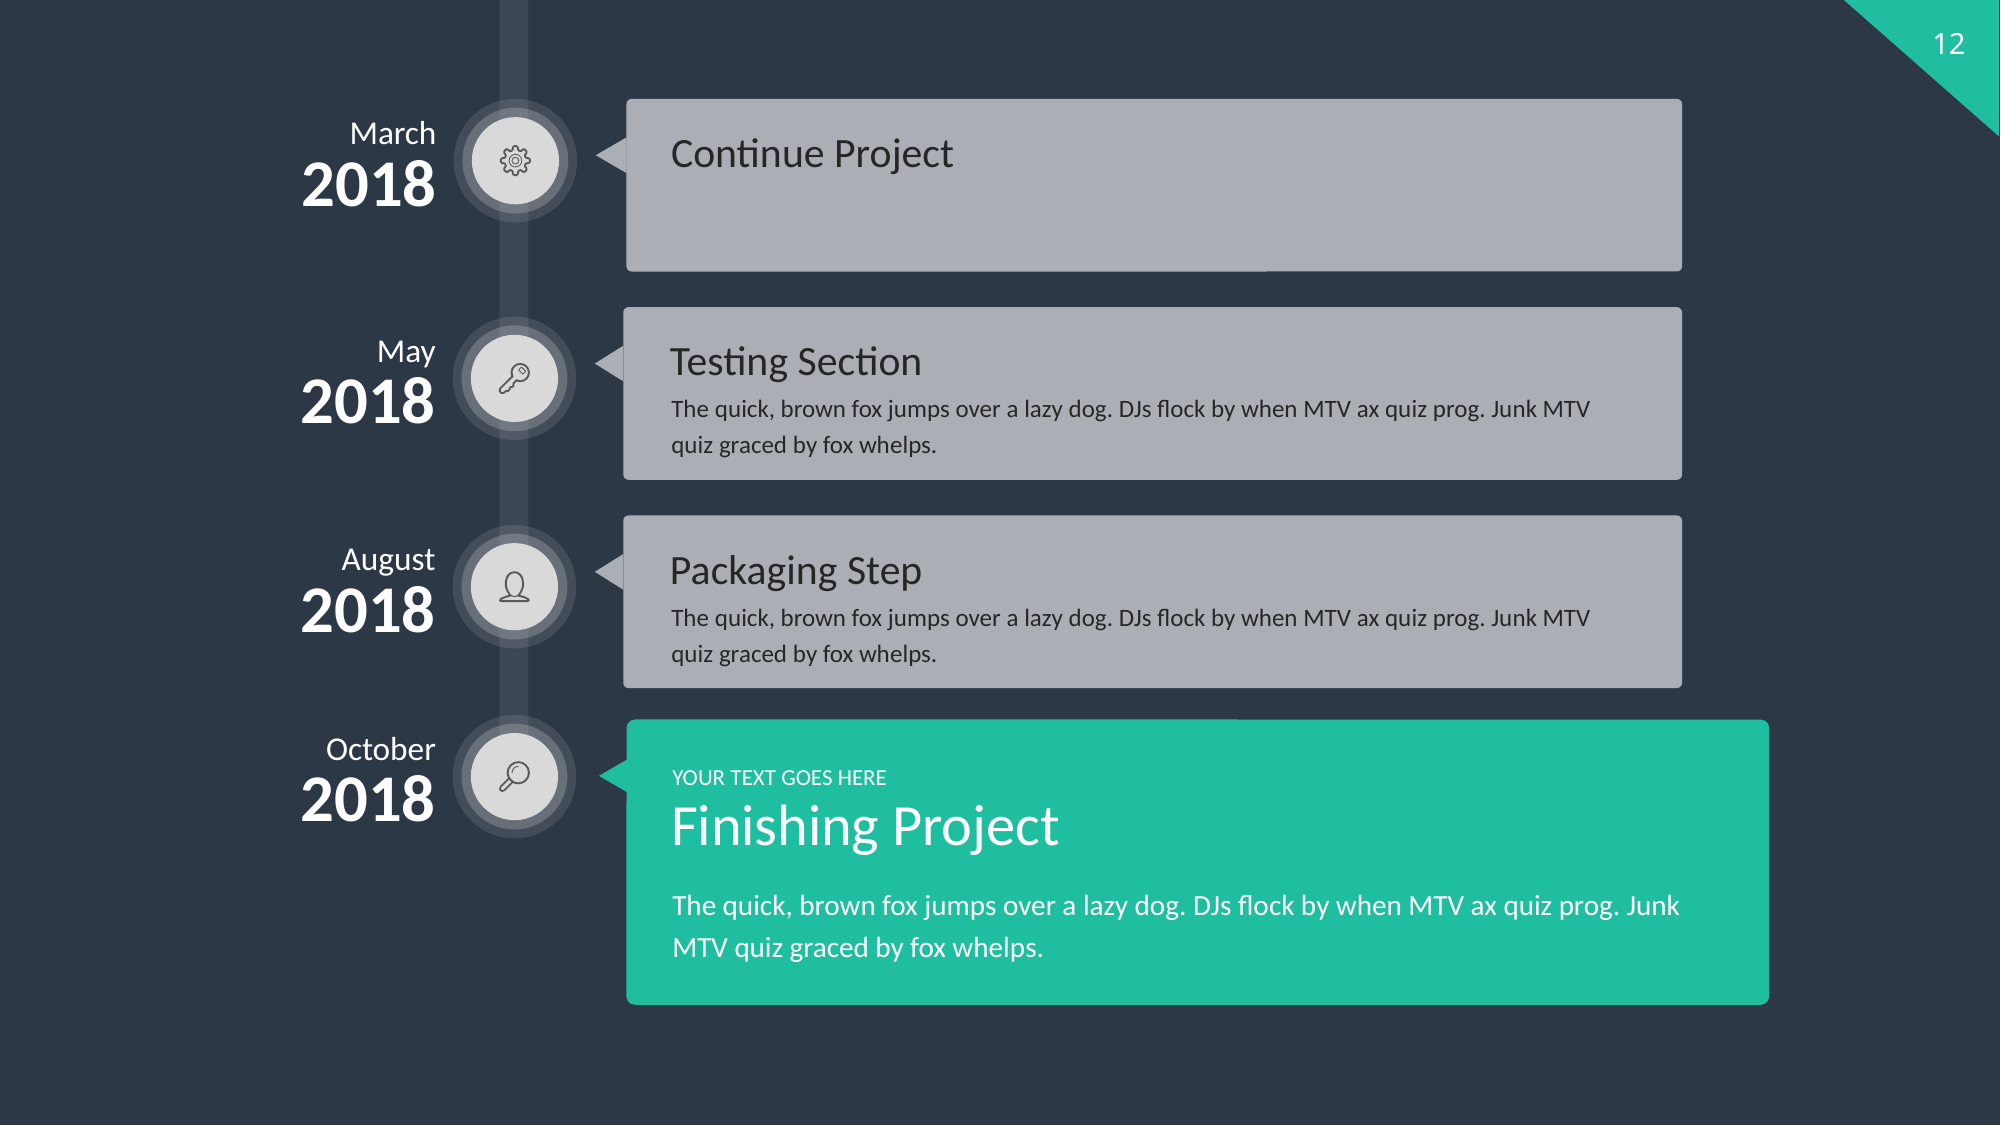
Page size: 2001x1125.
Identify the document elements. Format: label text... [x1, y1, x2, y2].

text_box August [213, 521, 451, 585]
text_box 2018 [412, 383, 423, 396]
text_box Continue Project [656, 118, 1708, 184]
text_box May [213, 313, 451, 377]
text_box October [213, 711, 451, 775]
text_box 2018 [189, 557, 451, 653]
text_box 2018 [189, 747, 451, 843]
text_box 2018 [412, 403, 424, 417]
text_box [594, 307, 1683, 480]
text_box 2018 [412, 781, 423, 794]
text_box [595, 98, 1683, 272]
text_box 2018 [189, 349, 451, 445]
text_box [598, 719, 1770, 1005]
text_box The quick, brown fox jumps over a lazy dog. DJs flock by when MTV ax quiz prog. Junk MTV quiz graced by fox whelps. [656, 392, 1630, 467]
text_box [594, 515, 1683, 689]
text_box YOUR TEXT GOES HERE [657, 749, 1739, 798]
text_box Packaging Step [655, 535, 1707, 600]
text_box The quick, brown fox jumps over a lazy dog. DJs flock by when MTV ax quiz prog. Junk MTV quiz graced by fox whelps. [656, 600, 1630, 675]
text_box [452, 0, 578, 839]
text_box Finishing Project [656, 779, 1708, 865]
text_box The quick, brown fox jumps over a lazy dog. DJs flock by when MTV ax quiz prog. Junk MTV quiz graced by fox whelps. [657, 872, 1739, 971]
text_box Testing Section [655, 326, 1707, 392]
text_box March [214, 95, 452, 159]
text_box 2018 [412, 801, 424, 815]
text_box 2018 [190, 131, 452, 227]
